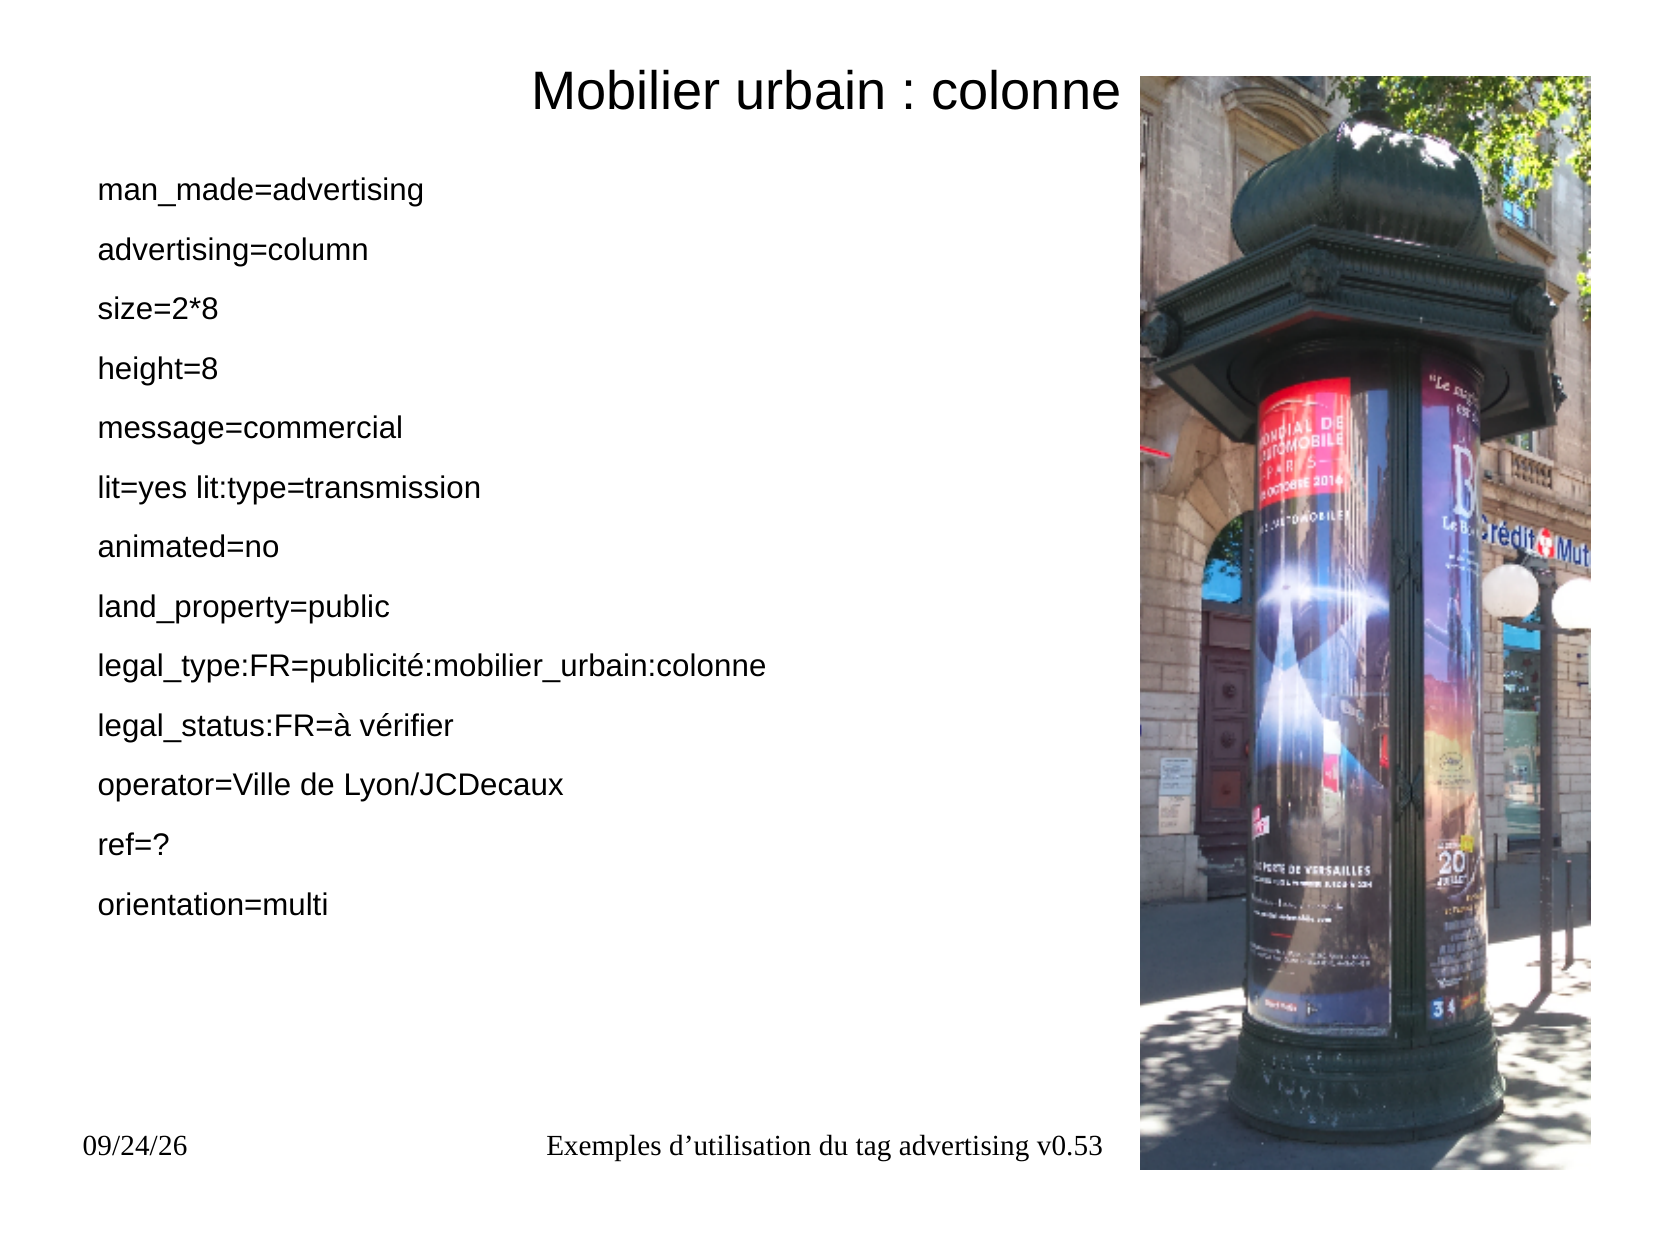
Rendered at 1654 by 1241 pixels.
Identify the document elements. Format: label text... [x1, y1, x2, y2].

text_box man_made=advertising advertising=column size=2*8 height=8 message=commercial lit=yes lit:type=transmission animated=no land_property=public legal_type:FR=publicité:mobilier_urbain:colonne legal_status:FR=à vérifier operator=Ville de Lyon/JCDecaux ref=? orientation=multi [82, 165, 1021, 964]
picture [1140, 76, 1591, 1171]
title Mobilier urbain : colonne [82, 30, 1571, 152]
